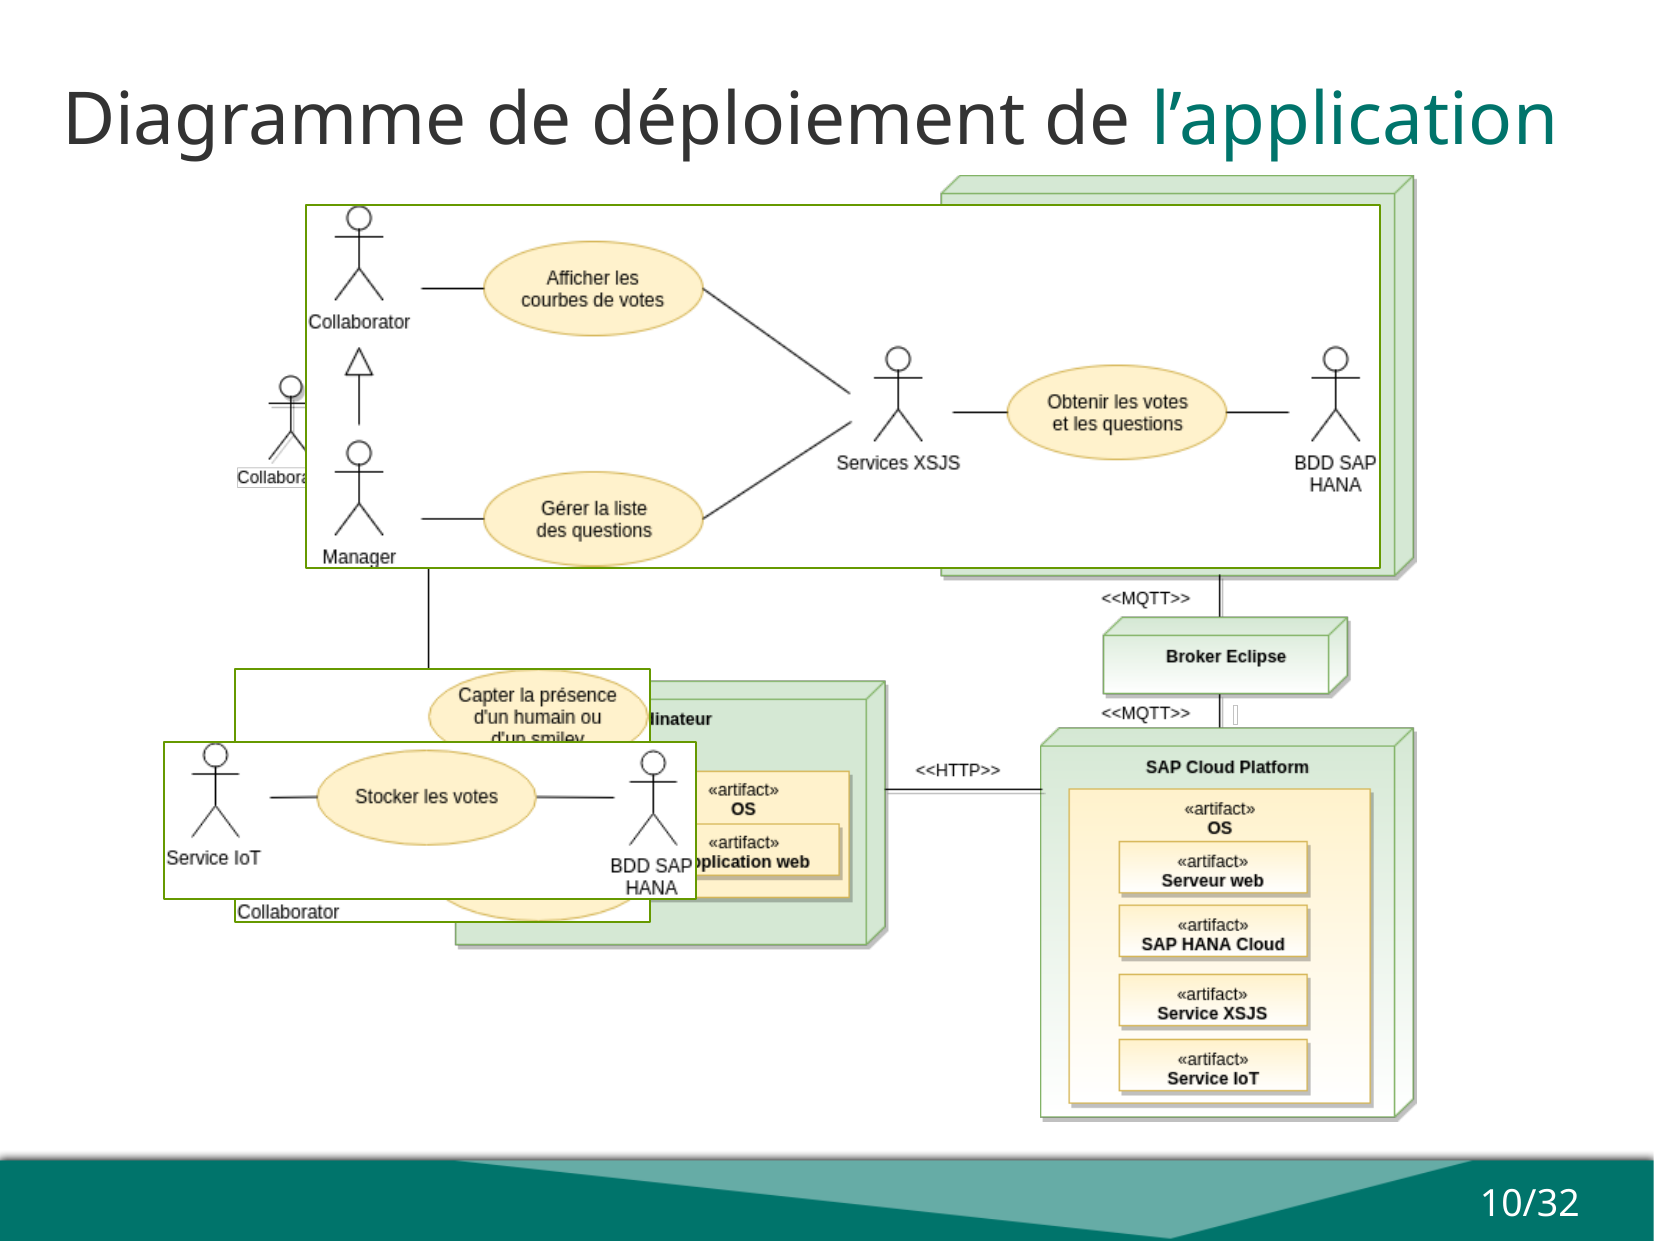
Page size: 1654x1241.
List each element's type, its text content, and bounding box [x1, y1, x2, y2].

picture [0, 0, 1654, 1241]
text_box <numéro>/32 [1479, 1169, 1654, 1233]
text_box Diagramme de déploiement de l’application [47, 59, 1347, 158]
